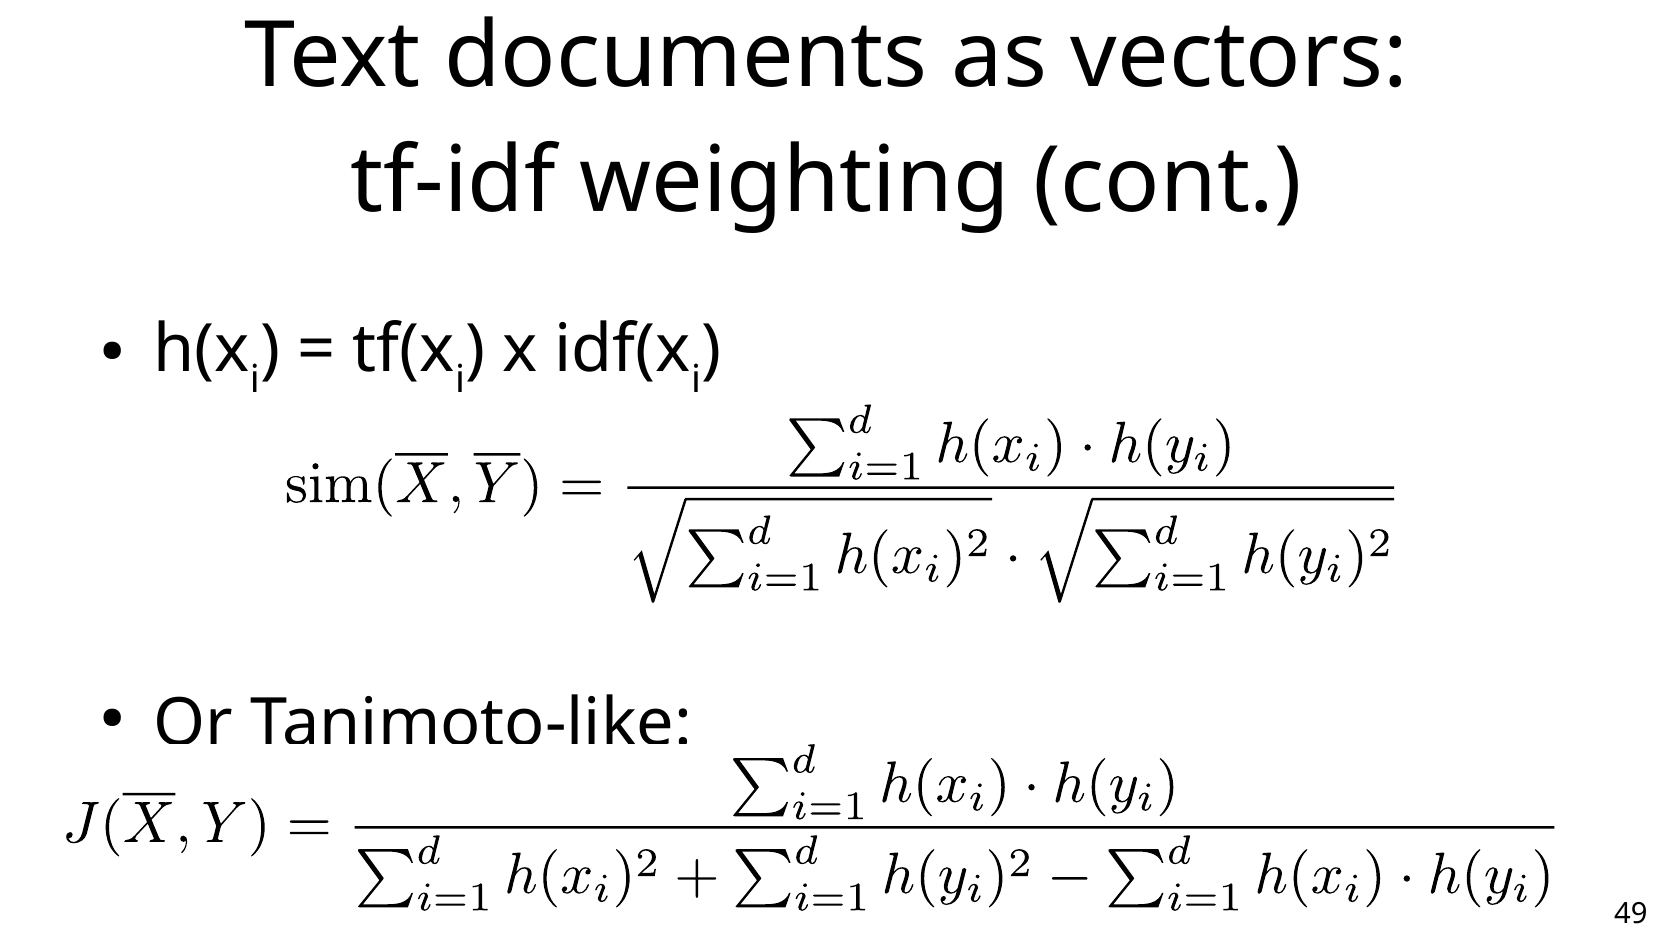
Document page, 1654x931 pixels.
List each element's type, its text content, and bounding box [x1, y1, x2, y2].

text_box [62, 744, 1555, 911]
list h(xi) = tf(xi) x idf(xi) Or Tanimoto-like: [82, 300, 1571, 886]
text_box [285, 404, 1395, 603]
title Text documents as vectors: tf-idf weighting (cont.) [82, 1, 1571, 226]
